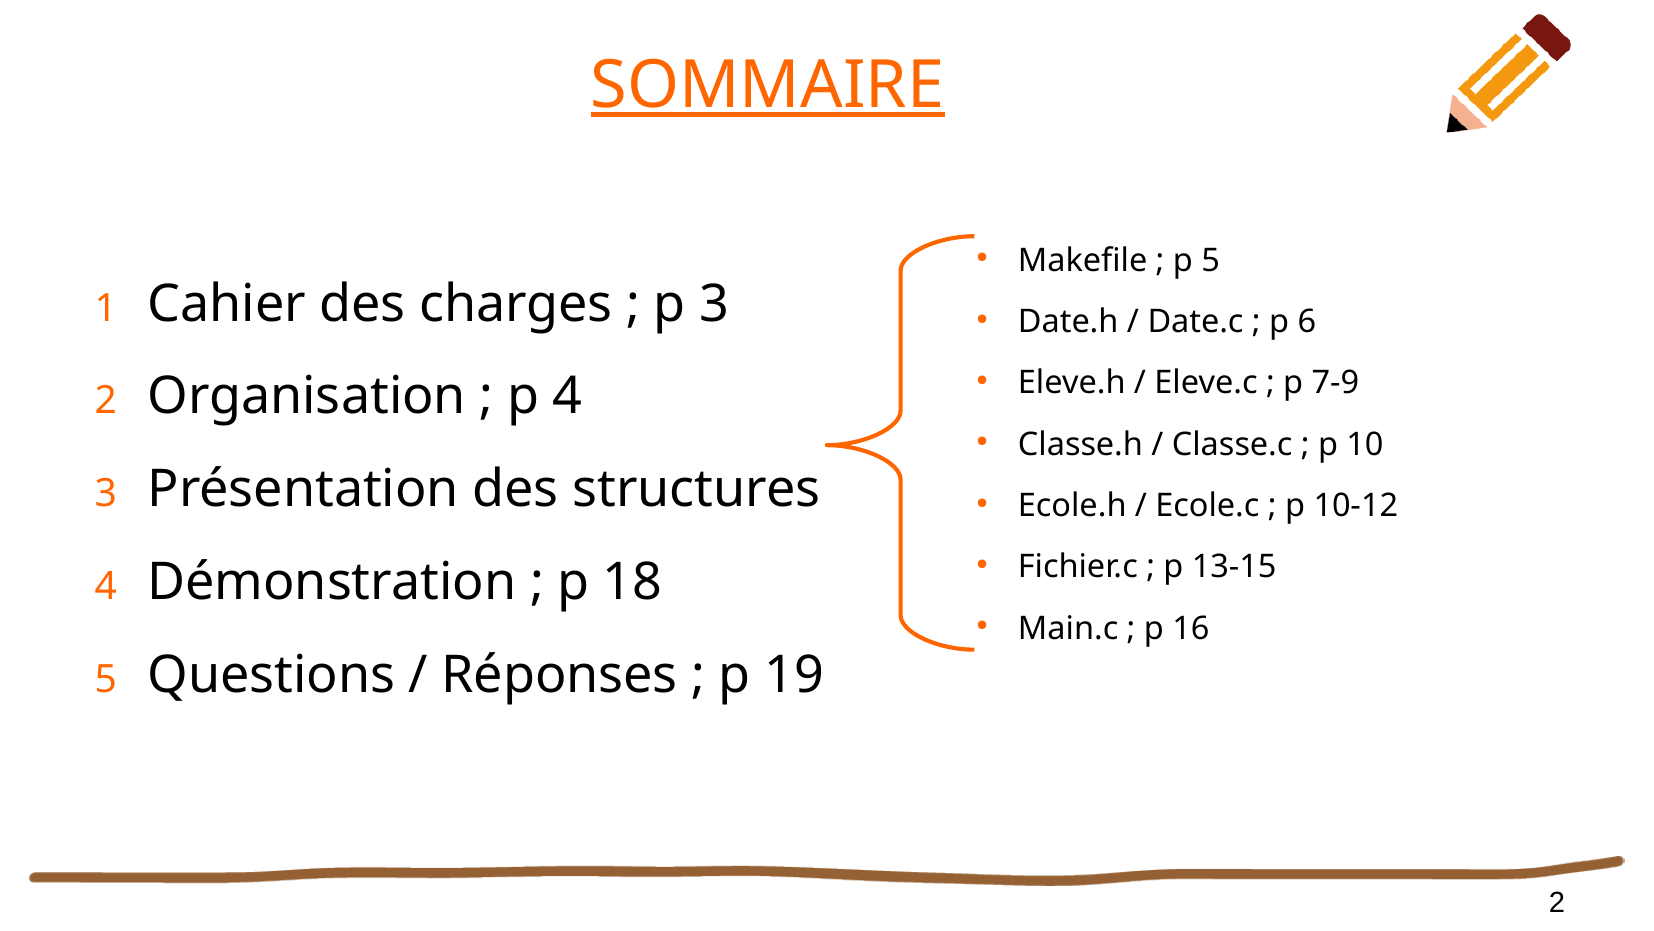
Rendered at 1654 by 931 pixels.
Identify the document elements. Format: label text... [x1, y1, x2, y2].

list Makefile ; p 5 Date.h / Date.c ; p 6 Eleve.h / Eleve.c ; p 7-9 Classe.h / Classe.c ; p 10 Ecole.h / Ecole.c ; p 10-12 Fichier.c ; p 13-15 Main.c ; p 16 [962, 236, 1654, 650]
picture [29, 856, 76, 886]
picture [886, 856, 1625, 886]
picture [1446, 14, 1571, 133]
title SOMMAIRE [88, 29, 1447, 133]
list Cahier des charges ; p 3 Organisation ; p 4 Présentation des structures Démonstration ; p 18 Questions / Réponses ; p 19 [76, 265, 886, 916]
